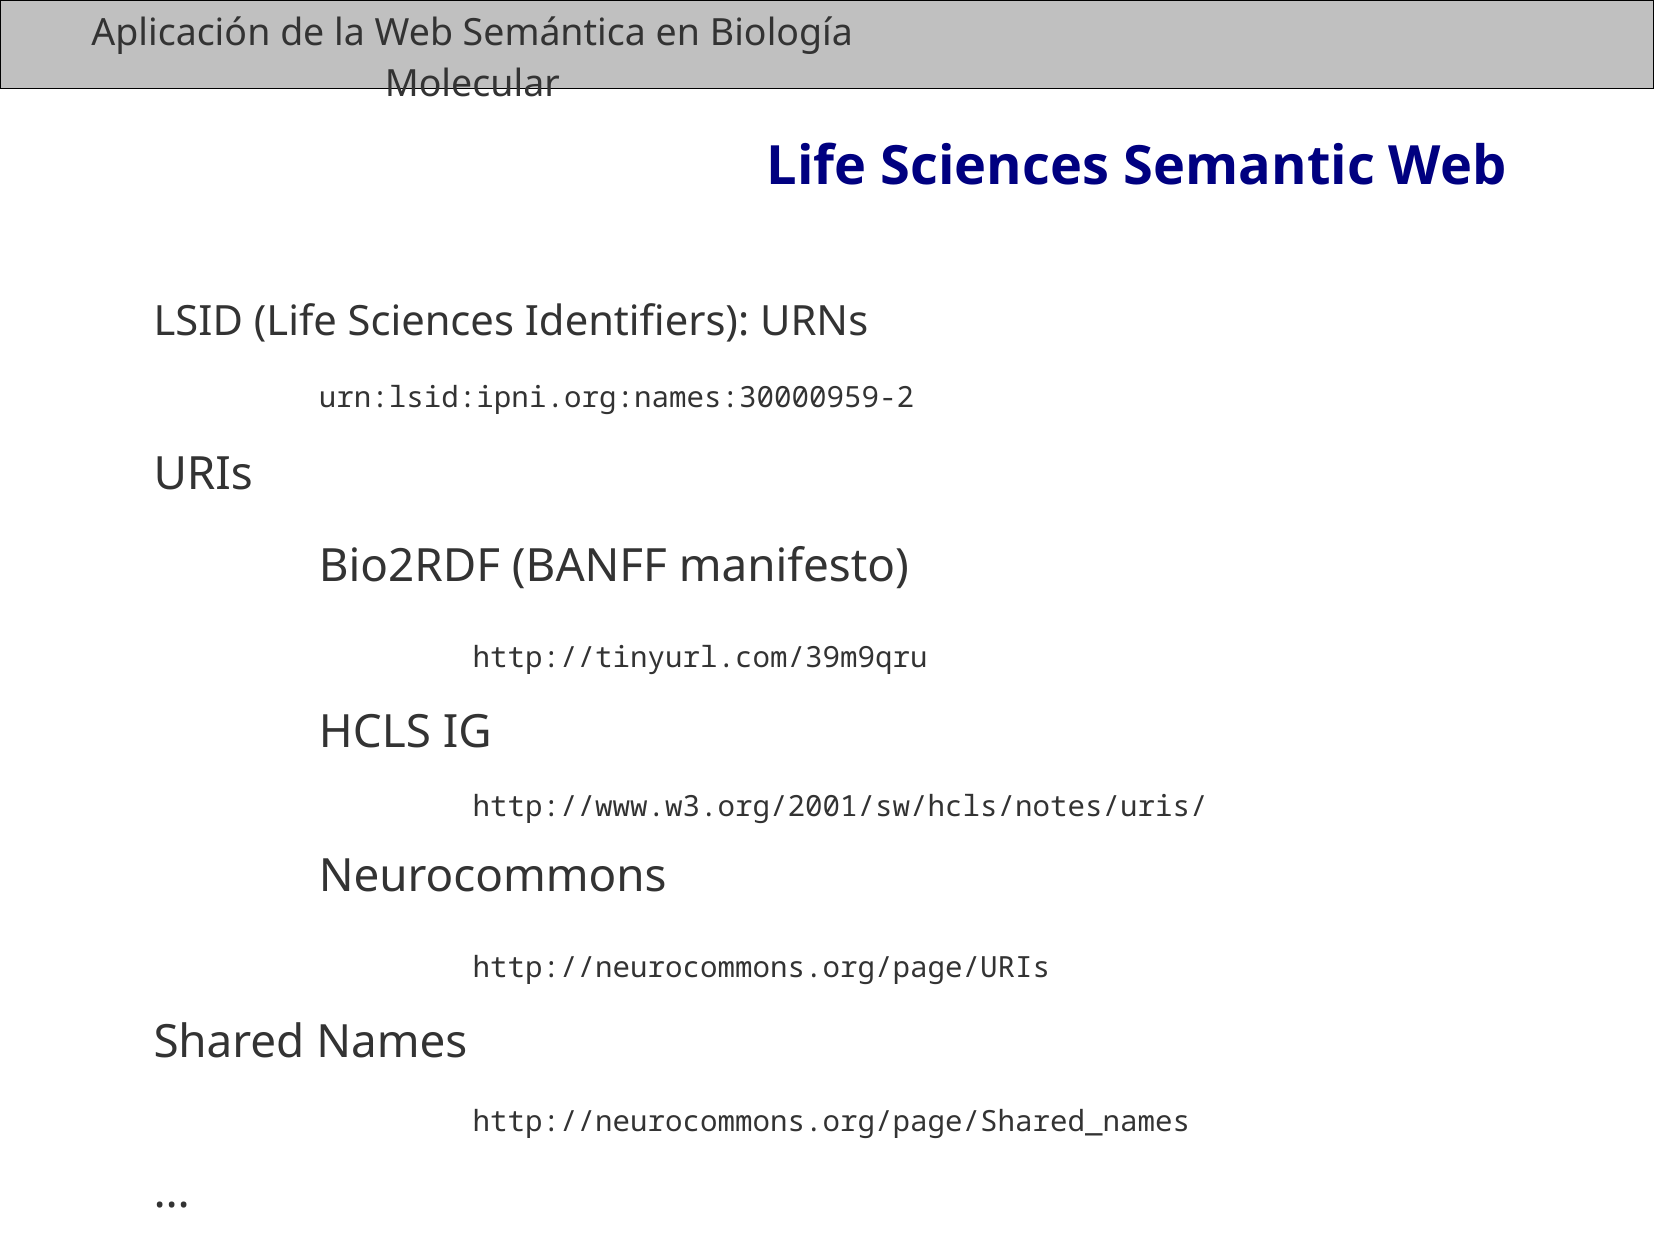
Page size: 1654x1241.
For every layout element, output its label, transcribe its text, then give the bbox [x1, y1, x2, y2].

text_box Aplicación de la Web Semántica en Biología Molecular [0, 23, 945, 89]
text_box Life Sciences Semantic Web [620, 125, 1654, 202]
list LSID (Life Sciences Identifiers): URNs urn:lsid:ipni.org:names:30000959-2 URIs Bio2RDF (BANFF manifesto) http://tinyurl.com/39m9qru HCLS IG http://www.w3.org/2001/sw/hcls/notes/uris/ Neurocommons http://neurocommons.org/page/URIs Shared Names http://neurocommons.org/page/Shared_names … [82, 290, 1571, 1189]
text_box [0, 0, 1654, 89]
